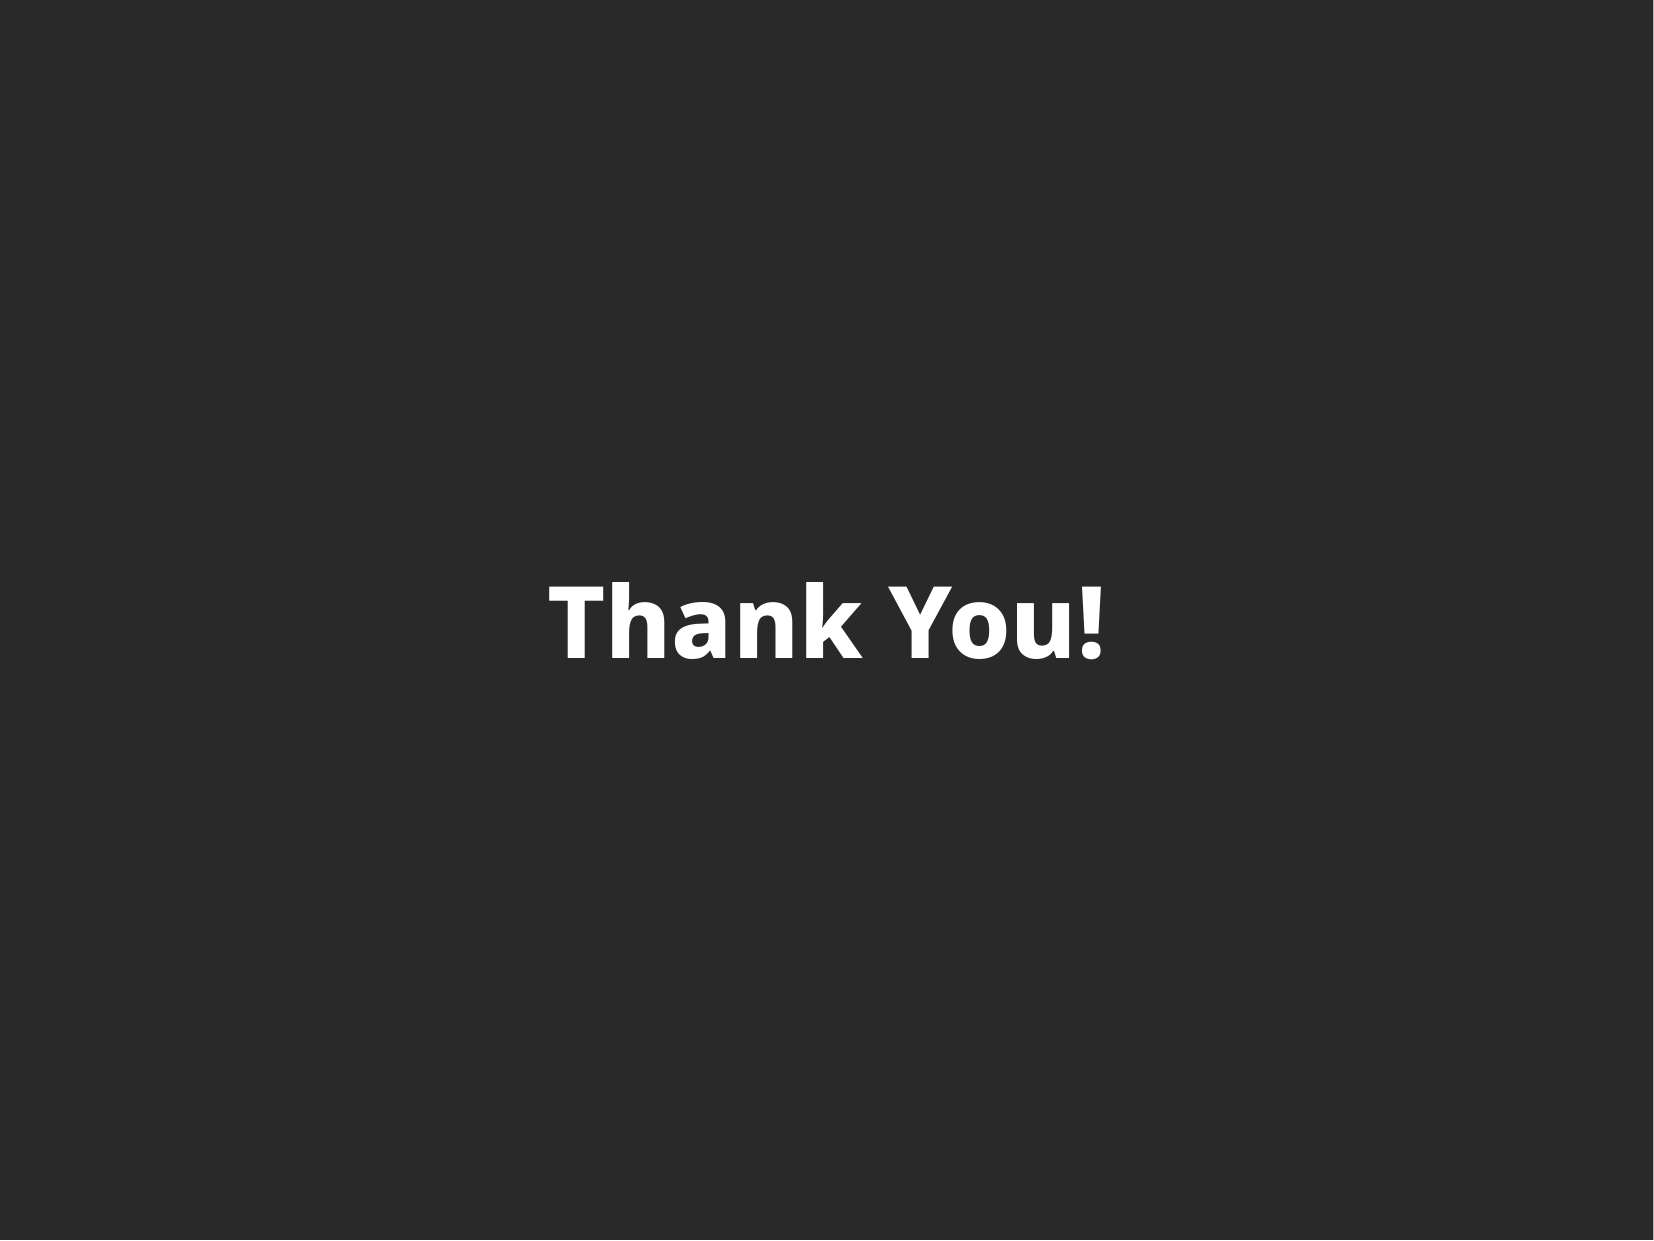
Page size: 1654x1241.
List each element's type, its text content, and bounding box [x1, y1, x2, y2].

subtitle Thank You! [82, 520, 1571, 720]
